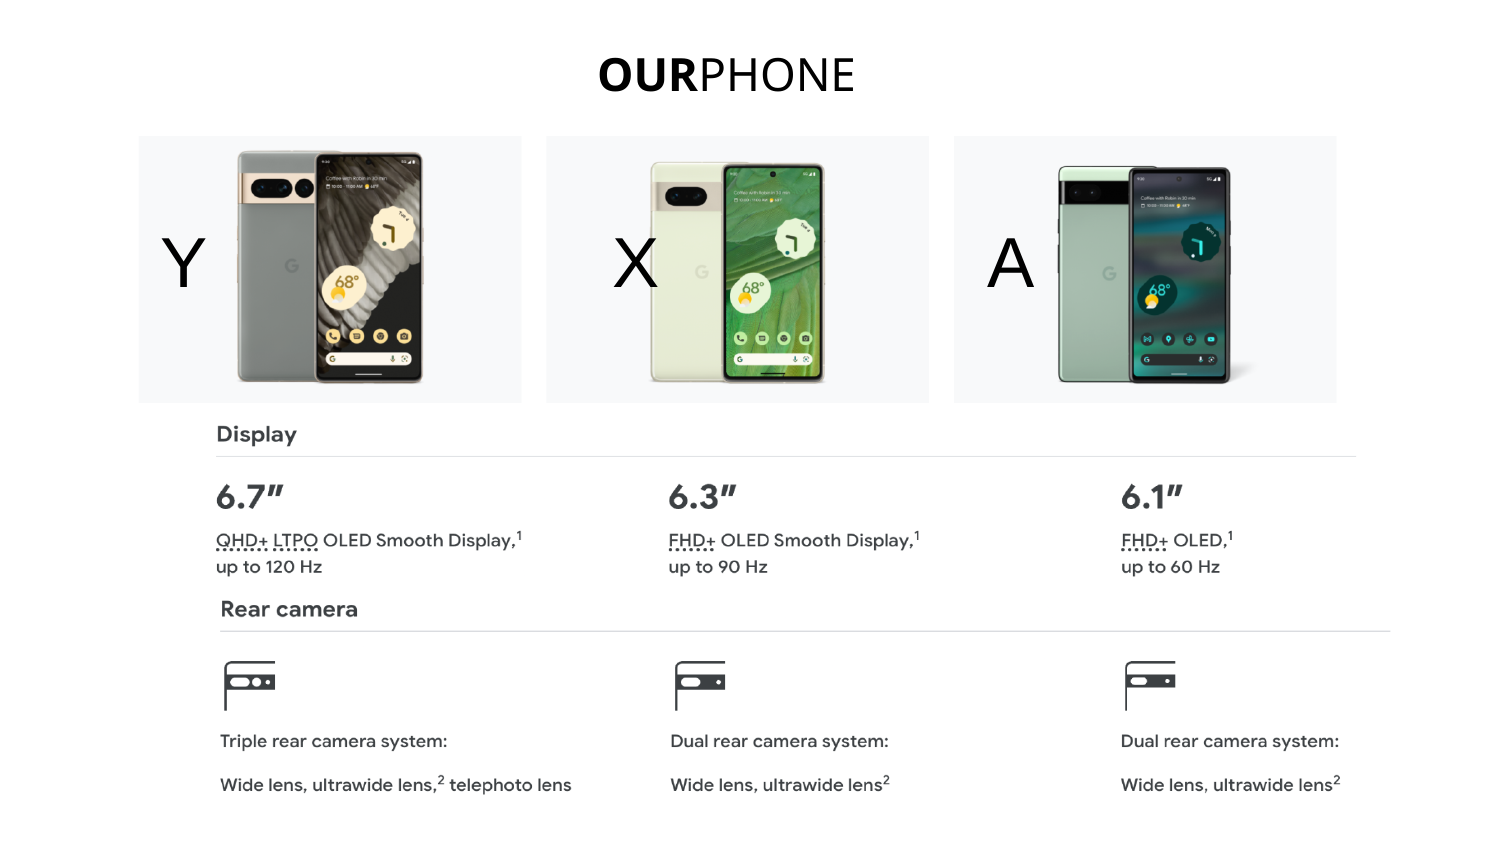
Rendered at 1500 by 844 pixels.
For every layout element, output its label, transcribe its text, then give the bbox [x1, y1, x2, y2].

text_box Y [145, 202, 229, 318]
text_box OURPHONE [509, 31, 944, 117]
text_box A [972, 202, 1056, 318]
text_box X [597, 202, 681, 318]
picture [203, 410, 1391, 830]
picture [86, 136, 1367, 403]
